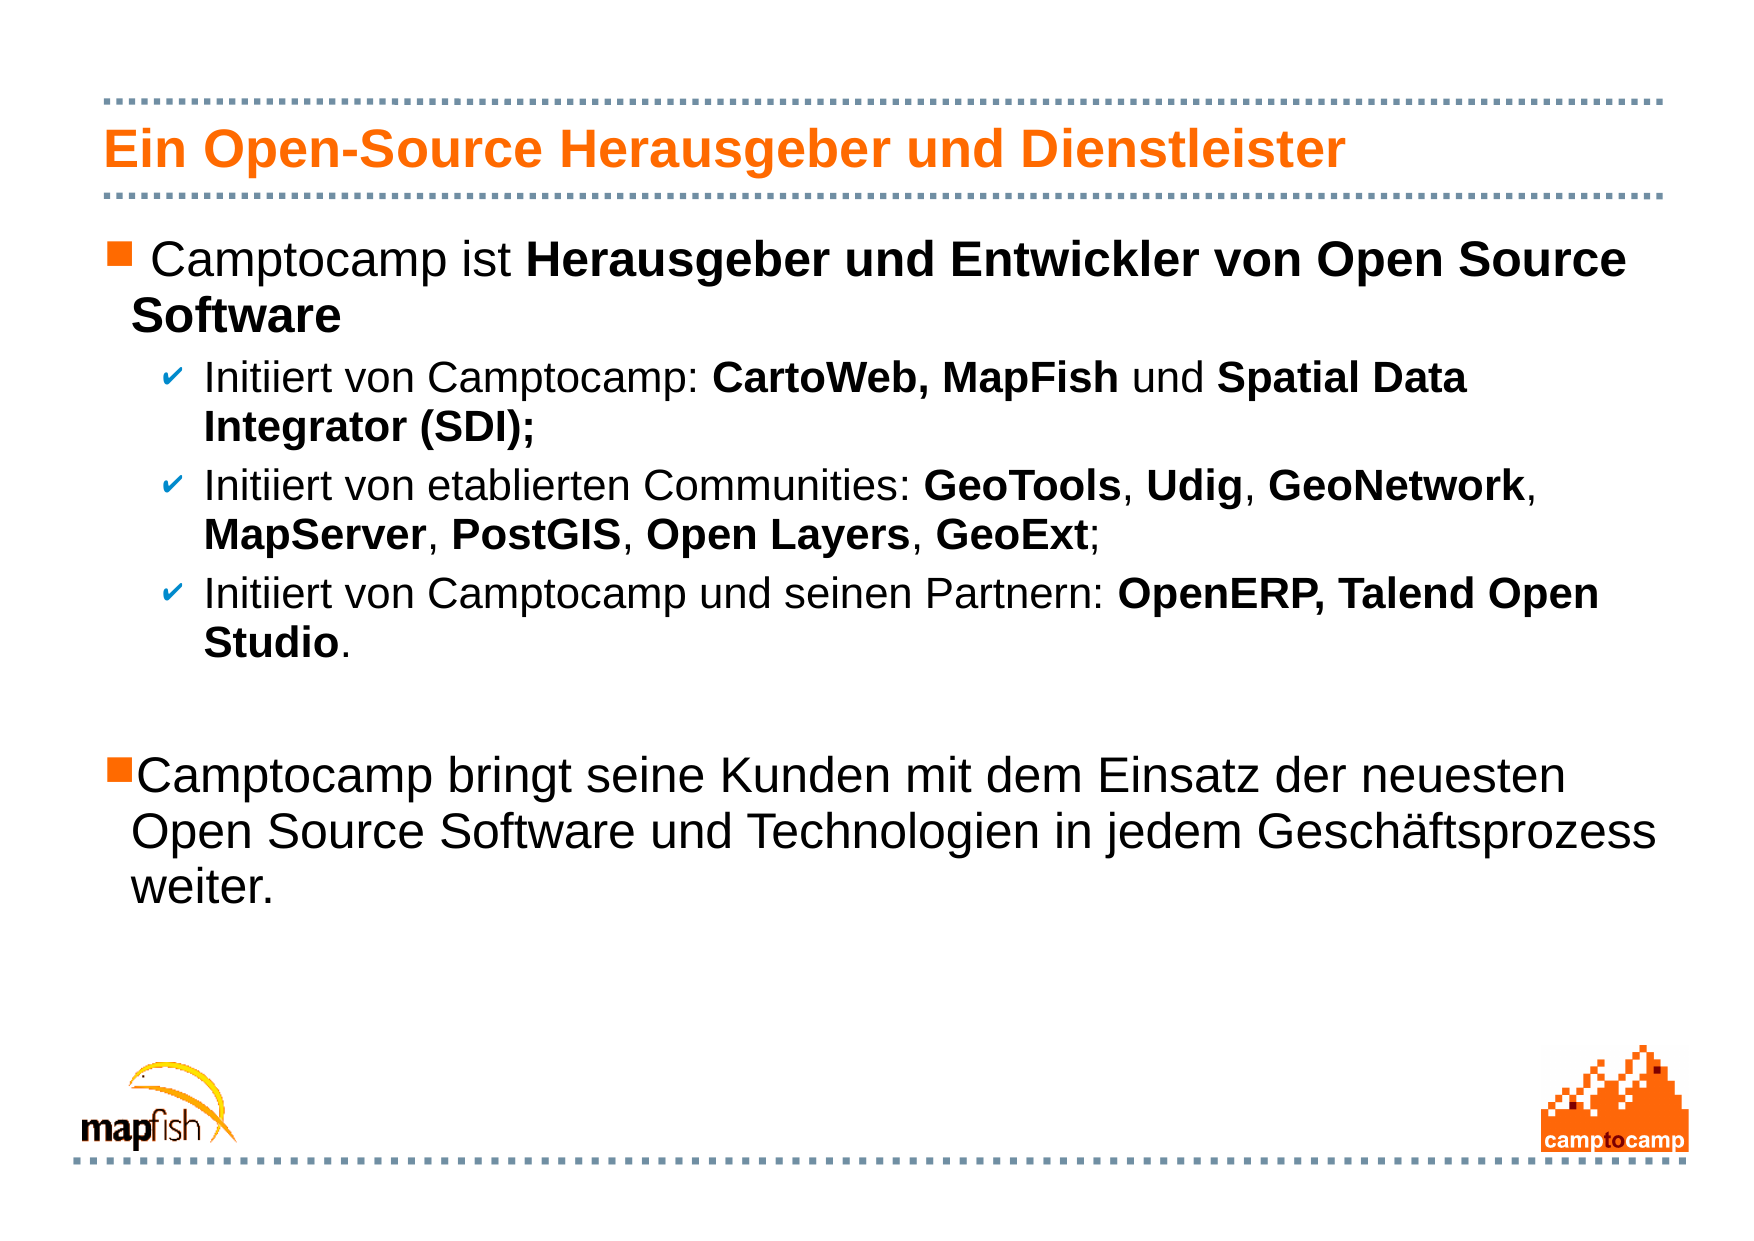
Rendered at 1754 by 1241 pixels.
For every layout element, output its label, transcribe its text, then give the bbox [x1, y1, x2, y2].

list Camptocamp ist Herausgeber und Entwickler von Open Source Software Initiiert von Camptocamp: CartoWeb, MapFish und Spatial Data Integrator (SDI); Initiiert von etablierten Communities: GeoTools, Udig, GeoNetwork, MapServer, PostGIS, Open Layers, GeoExt; Initiiert von Camptocamp und seinen Partnern: OpenERP, Talend Open Studio. Camptocamp bringt seine Kunden mit dem Einsatz der neuesten Open Source Software und Technologien in jedem Geschäftsprozess weiter. [103, 231, 1660, 1044]
title Ein Open-Source Herausgeber und Dienstleister [103, 104, 1660, 193]
picture [82, 1062, 237, 1151]
picture [1541, 1045, 1689, 1152]
